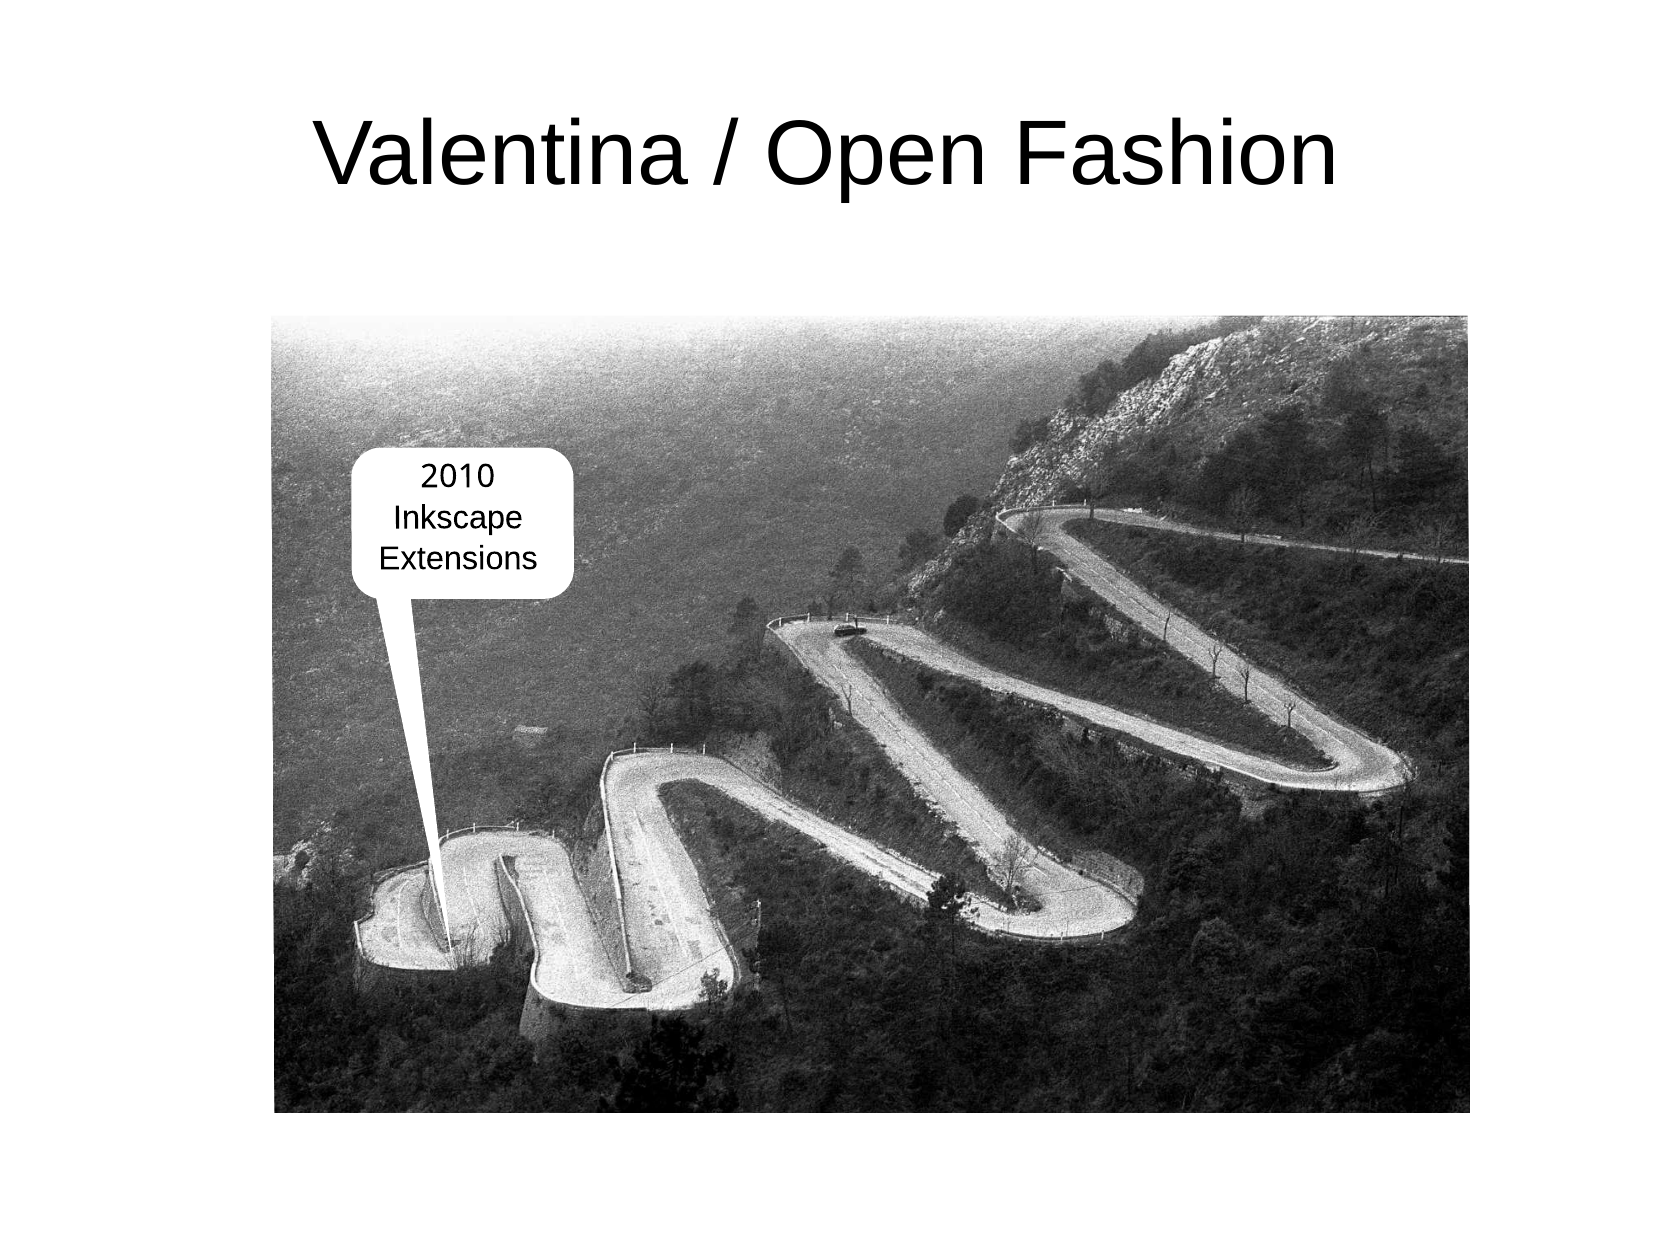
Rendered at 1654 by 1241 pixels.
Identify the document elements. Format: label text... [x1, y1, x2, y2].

title Valentina / Open Fashion [82, 49, 1571, 257]
picture [270, 315, 1471, 1114]
